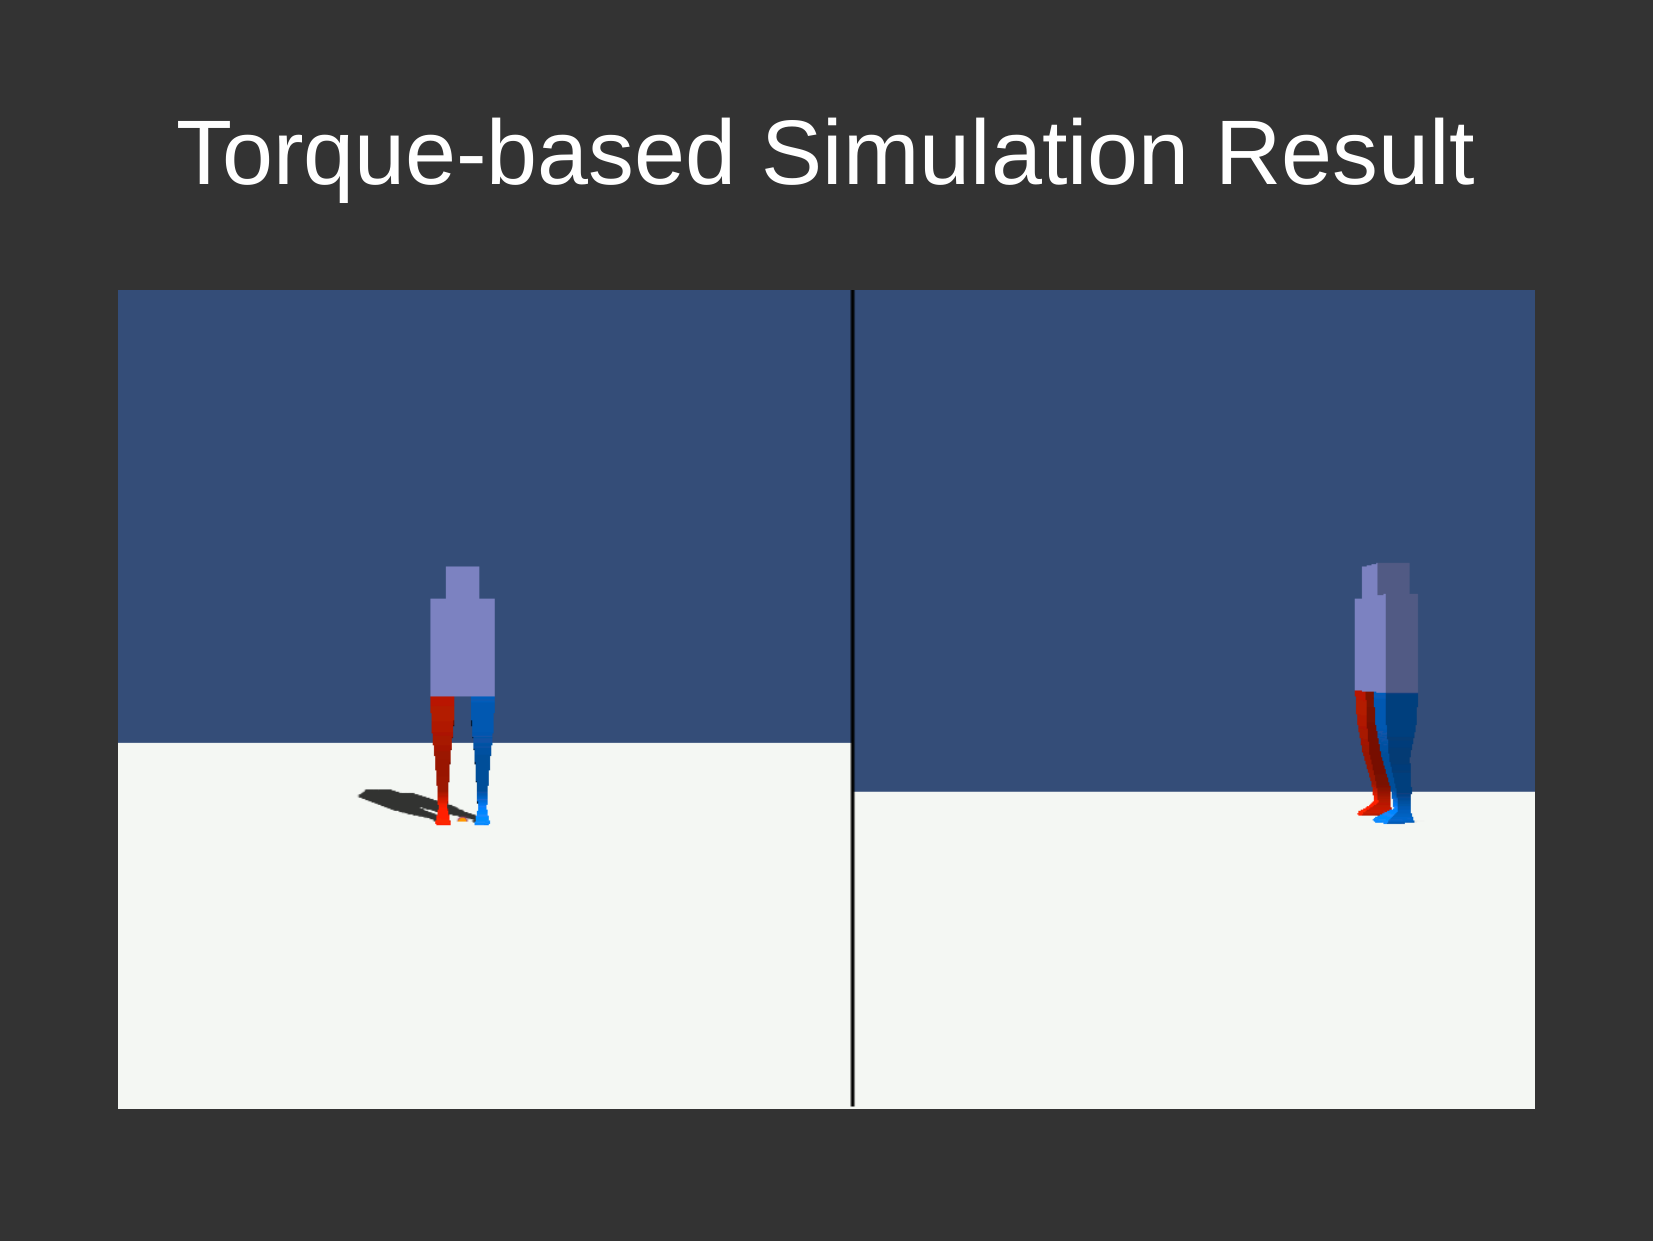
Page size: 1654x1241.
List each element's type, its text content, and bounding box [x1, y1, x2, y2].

picture [118, 290, 1535, 1109]
title Torque-based Simulation Result [82, 49, 1571, 257]
